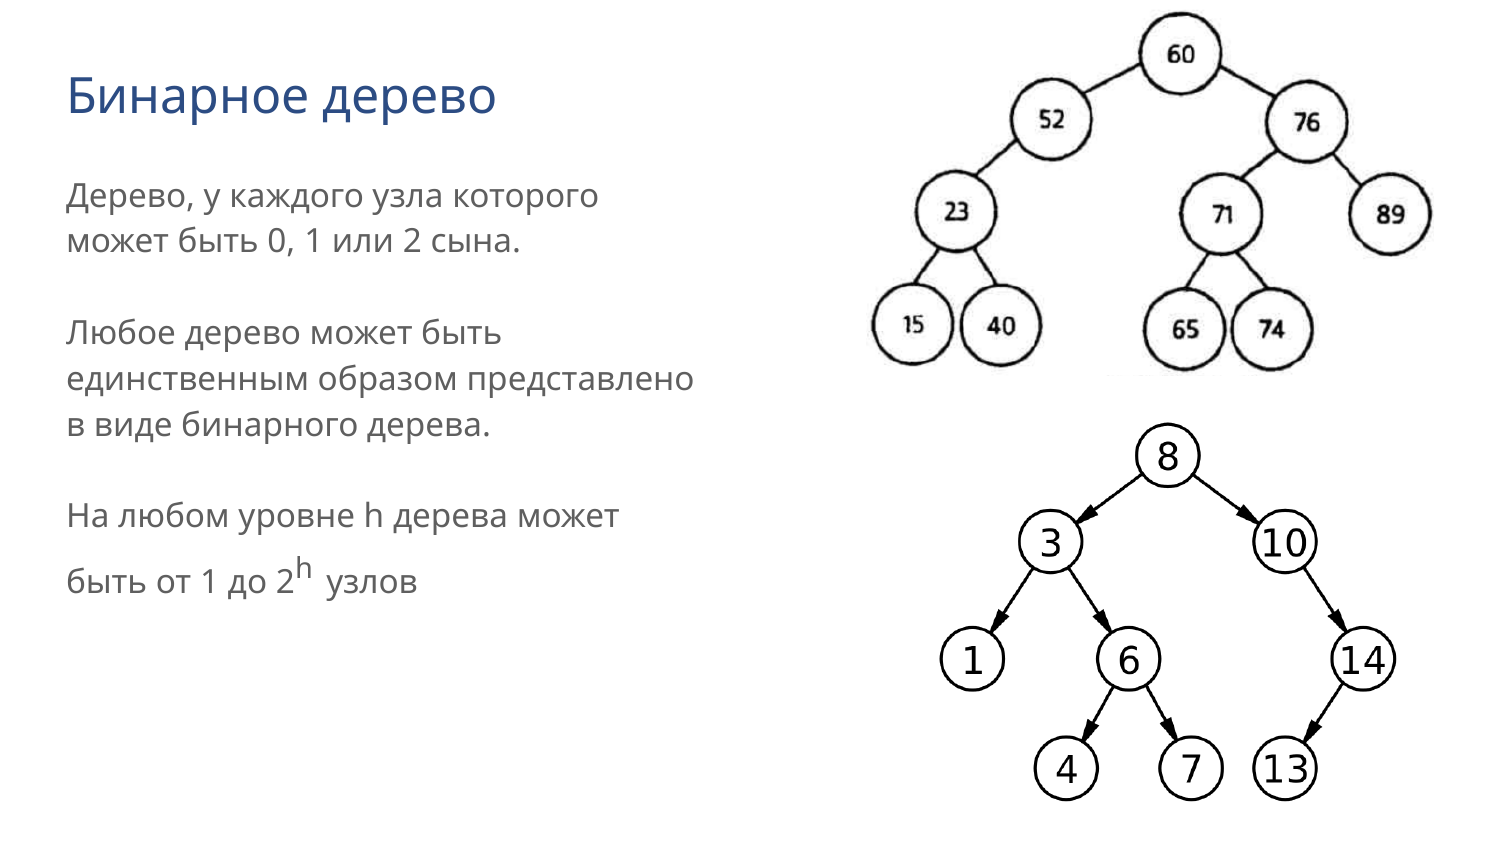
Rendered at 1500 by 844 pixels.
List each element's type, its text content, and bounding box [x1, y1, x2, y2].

picture [864, 3, 1434, 376]
title Бинарное дерево [51, 15, 864, 140]
picture [933, 416, 1402, 807]
list Дерево, у каждого узла которого может быть 0, 1 или 2 сына. Любое дерево может быть единственным образом представлено в виде бинарного дерева. На любом уровне h дерева может быть от 1 до 2h узлов [51, 152, 716, 788]
